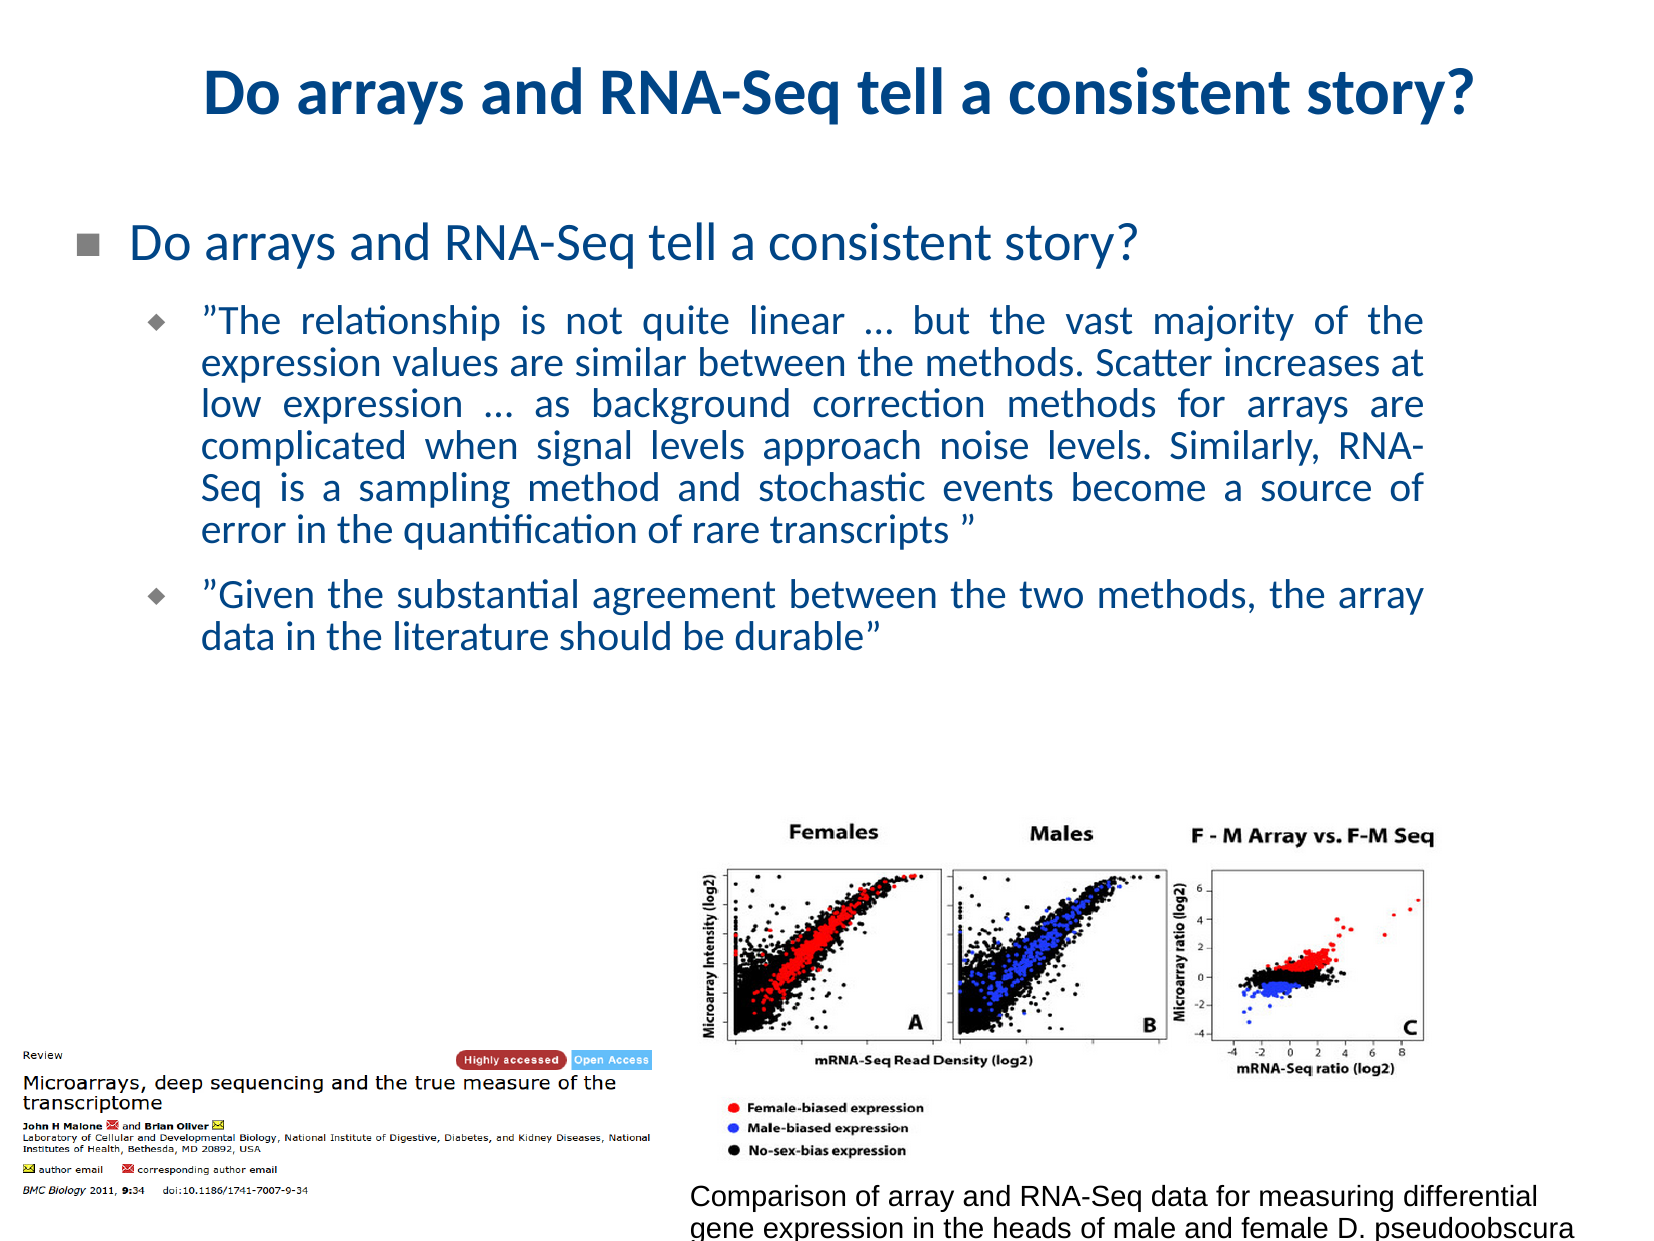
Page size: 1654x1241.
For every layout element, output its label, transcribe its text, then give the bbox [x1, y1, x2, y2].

picture [17, 1042, 657, 1199]
title Do arrays and RNA-Seq tell a consistent story? [85, 18, 1574, 177]
list Do arrays and RNA-Seq tell a consistent story? ”The relationship is not quite linear … but the vast majority of the expression values are similar between the methods. Scatter increases at low expression … as background correction methods for arrays are complicated when signal levels approach noise levels. Similarly, RNA-Seq is a sampling method and stochastic events become a source of error in the quantification of rare transcripts ” ”Given the substantial agreement between the two methods, the array data in the literature should be durable” [59, 219, 1426, 863]
text_box Comparison of array and RNA-Seq data for measuring differential gene expression in the heads of male and female D. pseudoobscura [675, 1172, 1613, 1241]
picture [680, 801, 1506, 1177]
